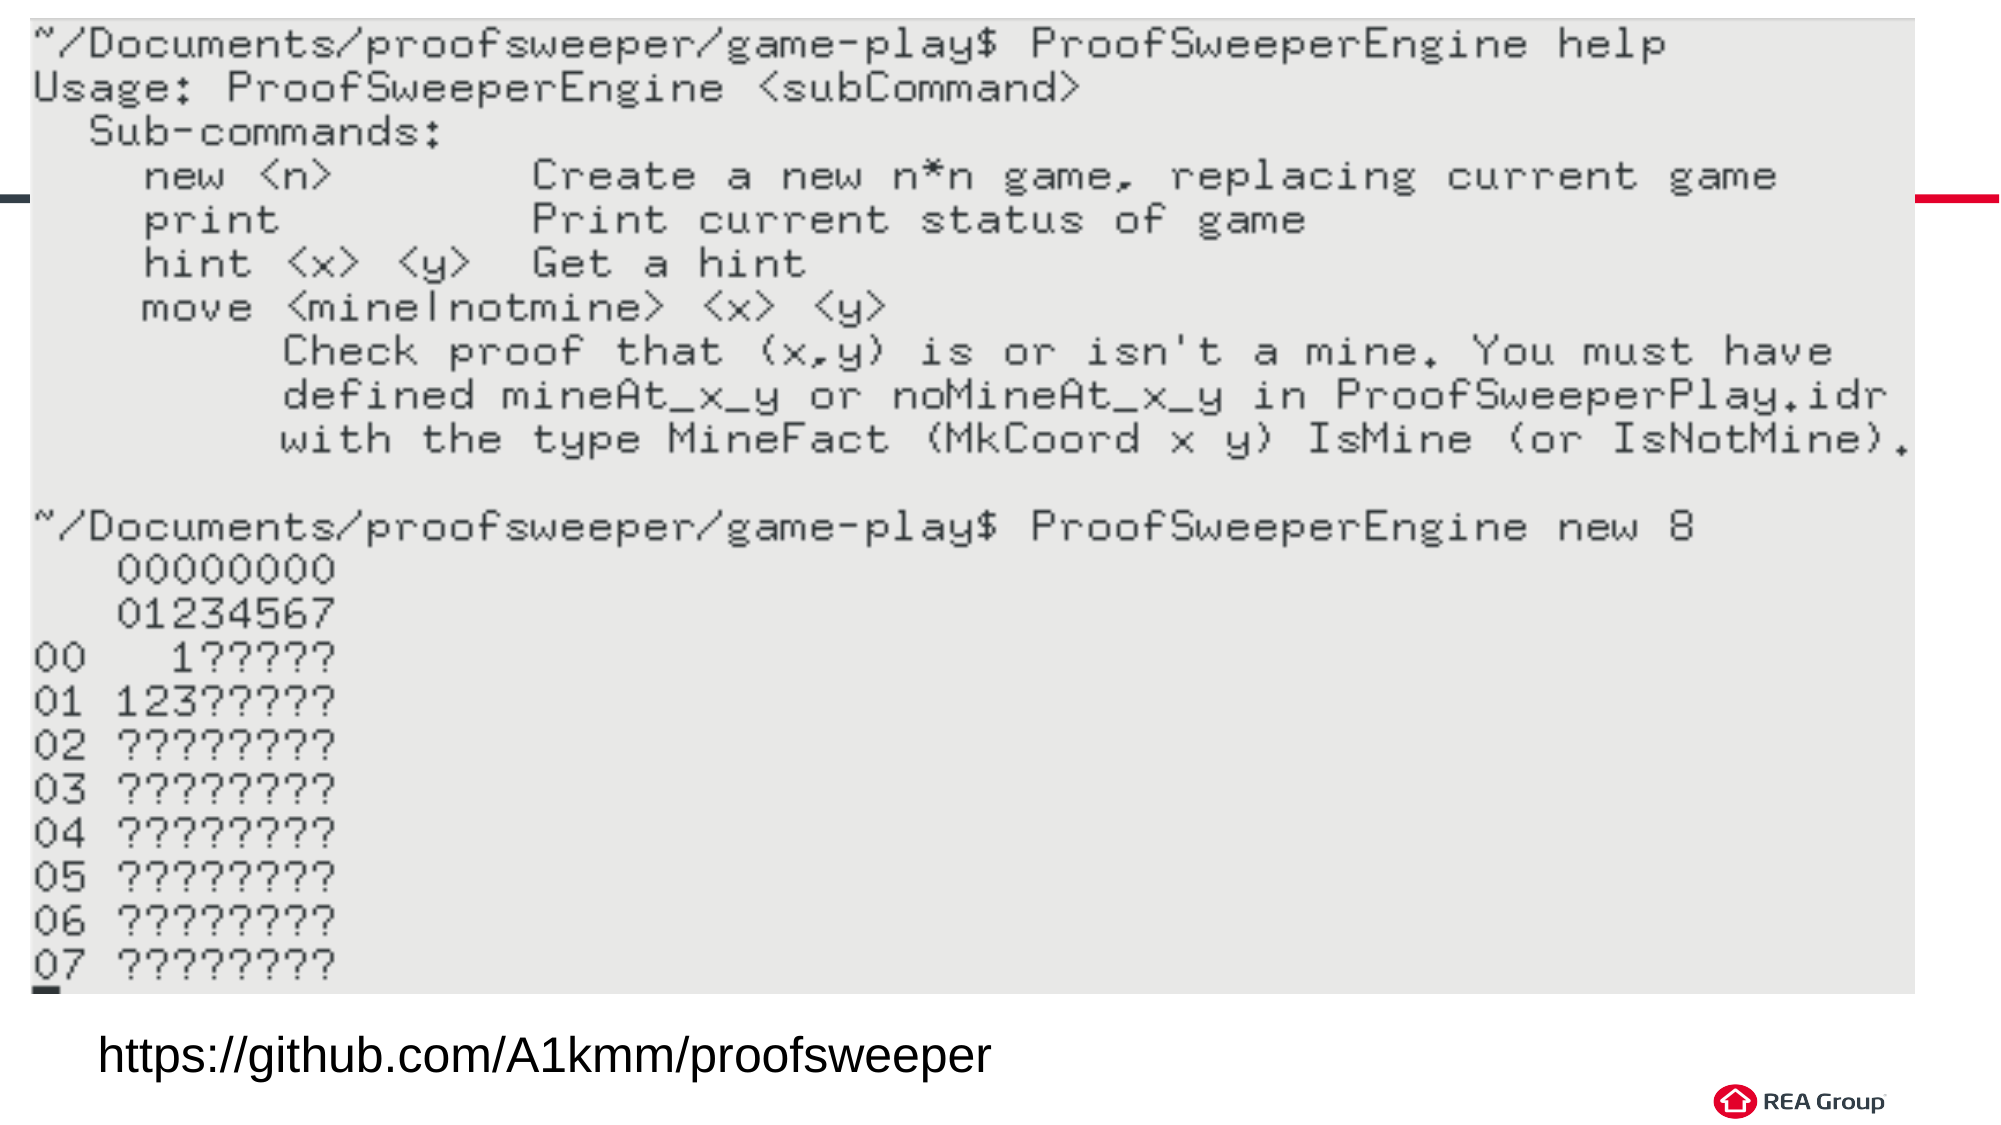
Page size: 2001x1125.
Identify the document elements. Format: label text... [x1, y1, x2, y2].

picture [1698, 1021, 1901, 1125]
picture [30, 18, 1915, 994]
text_box https://github.com/A1kmm/proofsweeper [82, 1015, 1431, 1086]
